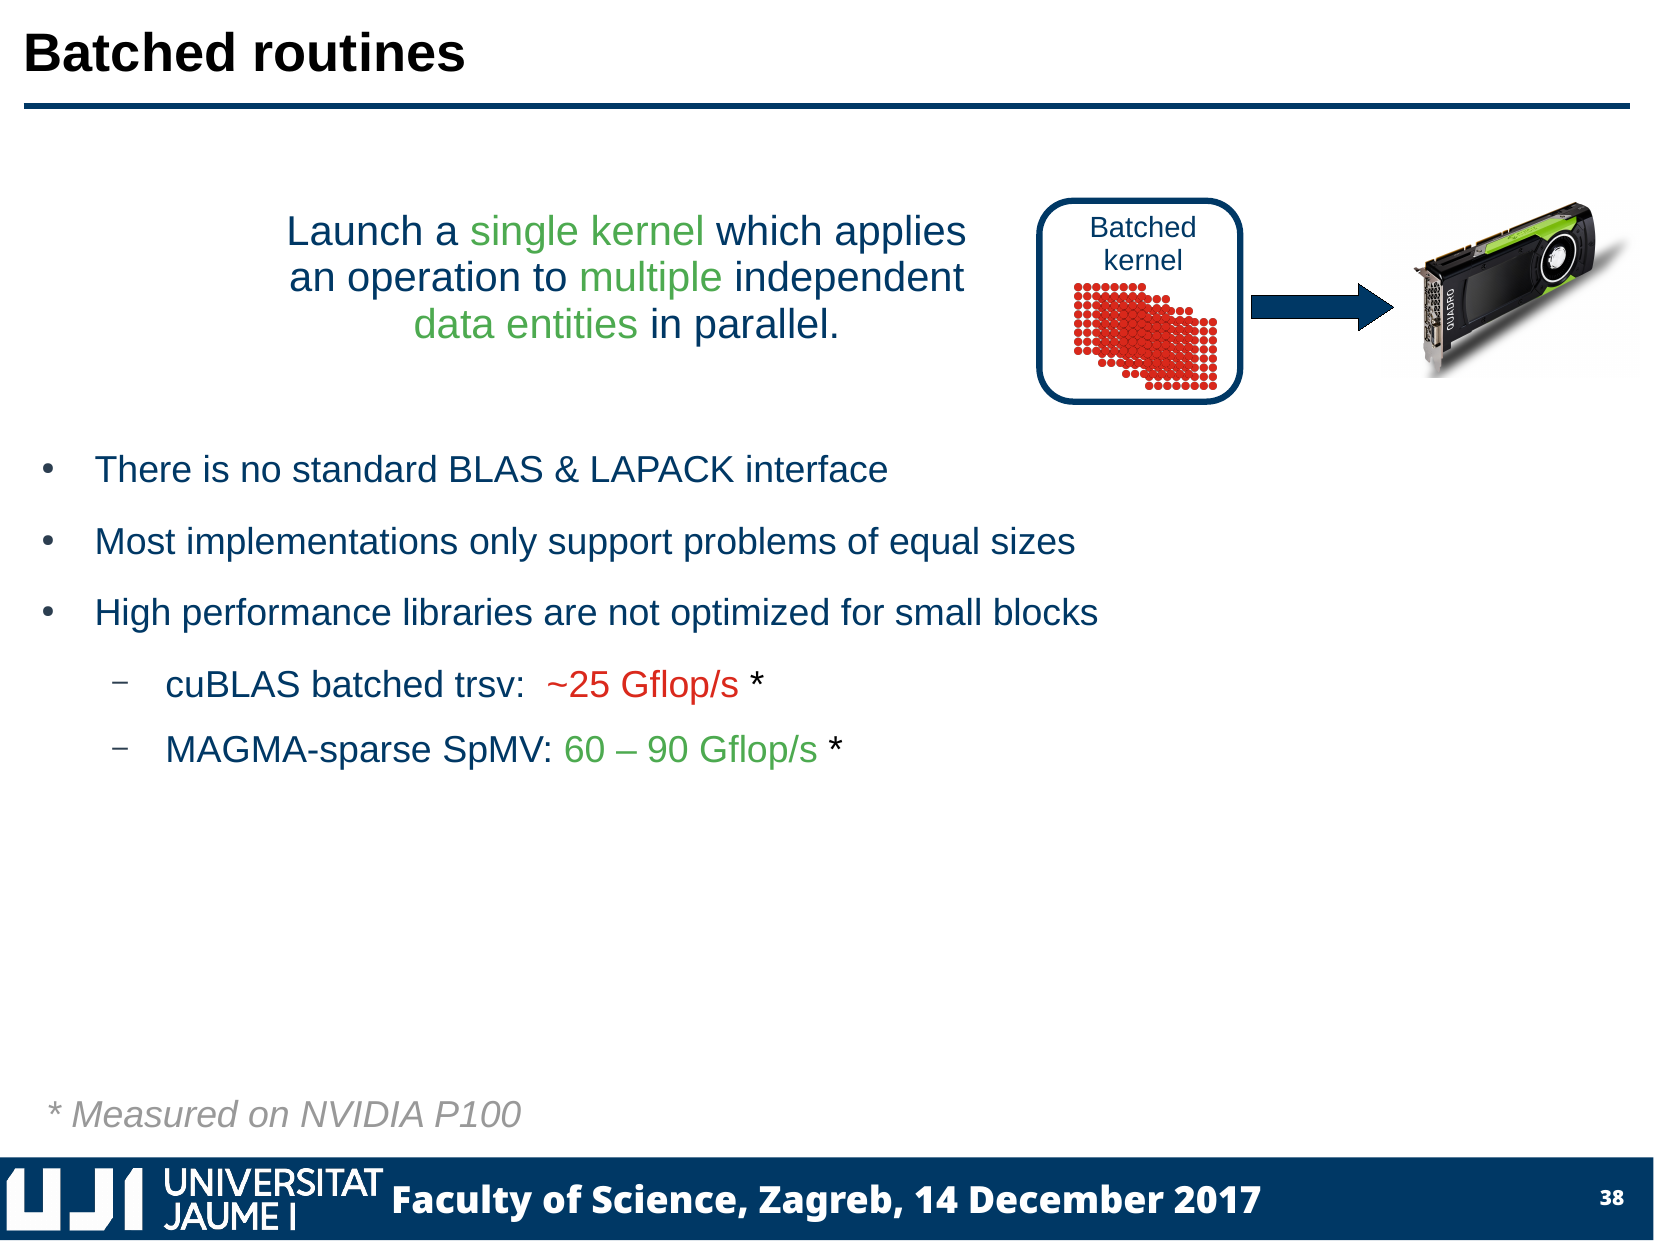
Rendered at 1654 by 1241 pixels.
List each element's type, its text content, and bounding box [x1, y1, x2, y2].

text_box [1251, 283, 1394, 331]
title Batched routines [23, 0, 1630, 107]
text_box * Measured on NVIDIA P100 [31, 1086, 579, 1146]
list There is no standard BLAS & LAPACK interface Most implementations only support problems of equal sizes High performance libraries are not optimized for small blocks cuBLAS batched trsv: ~25 Gflop/s * MAGMA-sparse SpMV: 60 – 90 Gflop/s * [23, 448, 1630, 1123]
picture [0, 1158, 390, 1241]
text_box Batched kernel [1074, 204, 1217, 285]
text_box Launch a single kernel which applies an operation to multiple independent data entities in parallel. [200, 200, 1016, 355]
picture [1074, 285, 1217, 390]
picture [1381, 200, 1640, 378]
